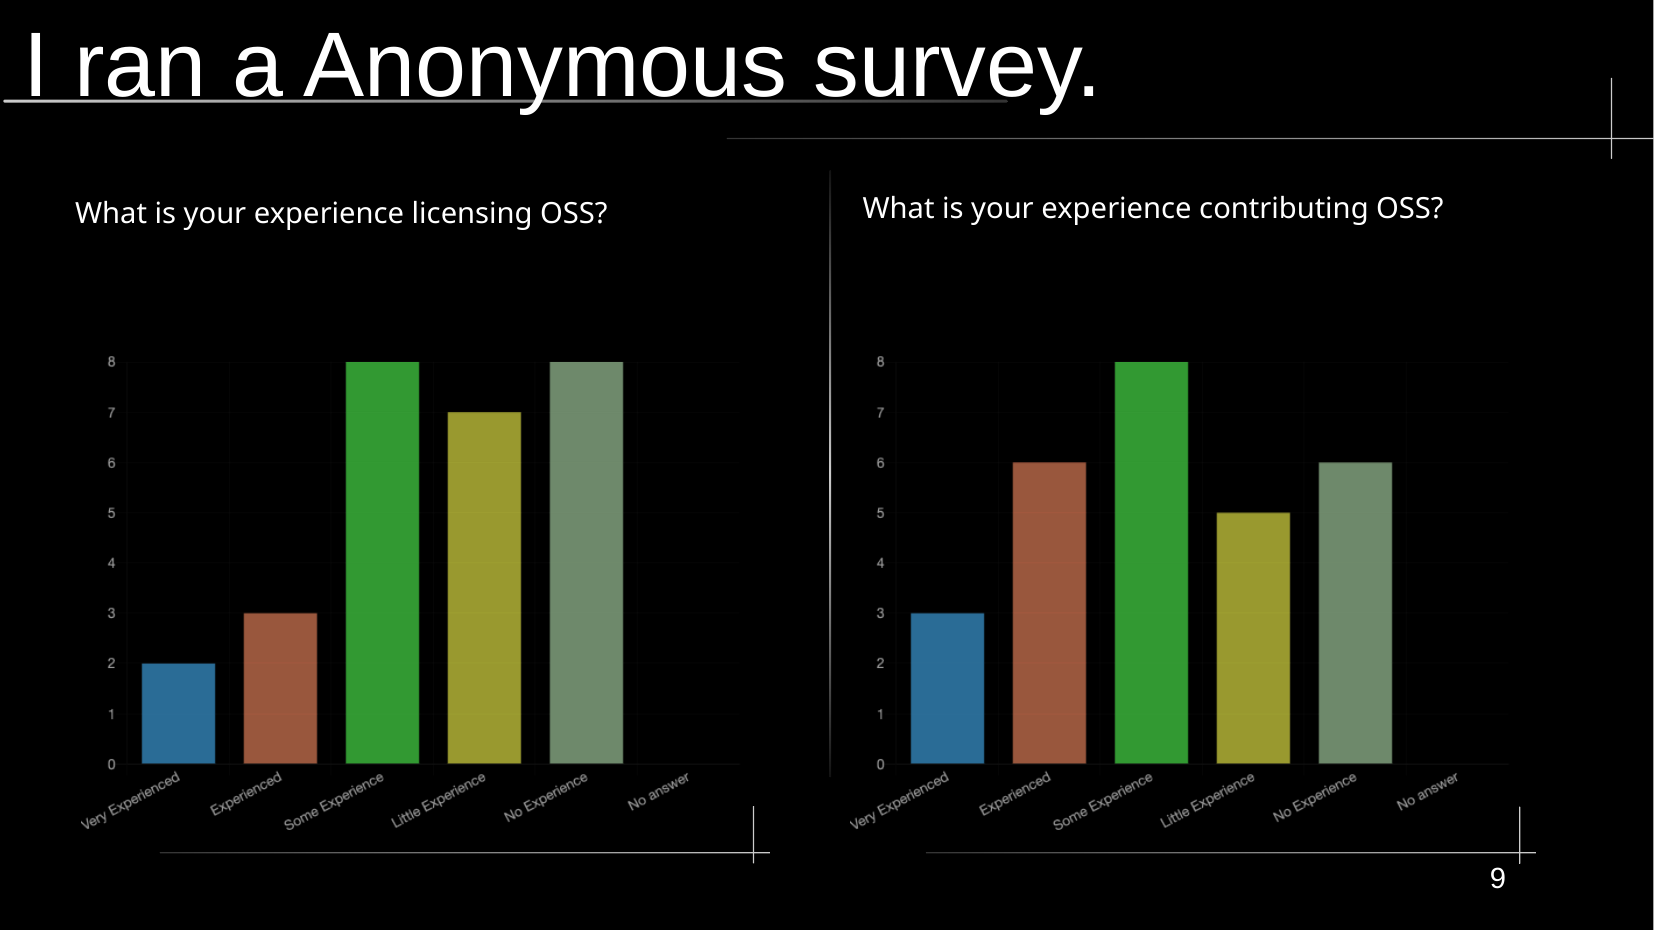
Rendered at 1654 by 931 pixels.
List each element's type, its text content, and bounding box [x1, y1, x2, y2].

title I ran a Anonymous survey. [23, 11, 1589, 119]
picture [81, 355, 743, 851]
list What is your experience licensing OSS? [75, 192, 802, 451]
picture [850, 355, 1512, 851]
list What is your experience contributing OSS? [862, 187, 1589, 445]
